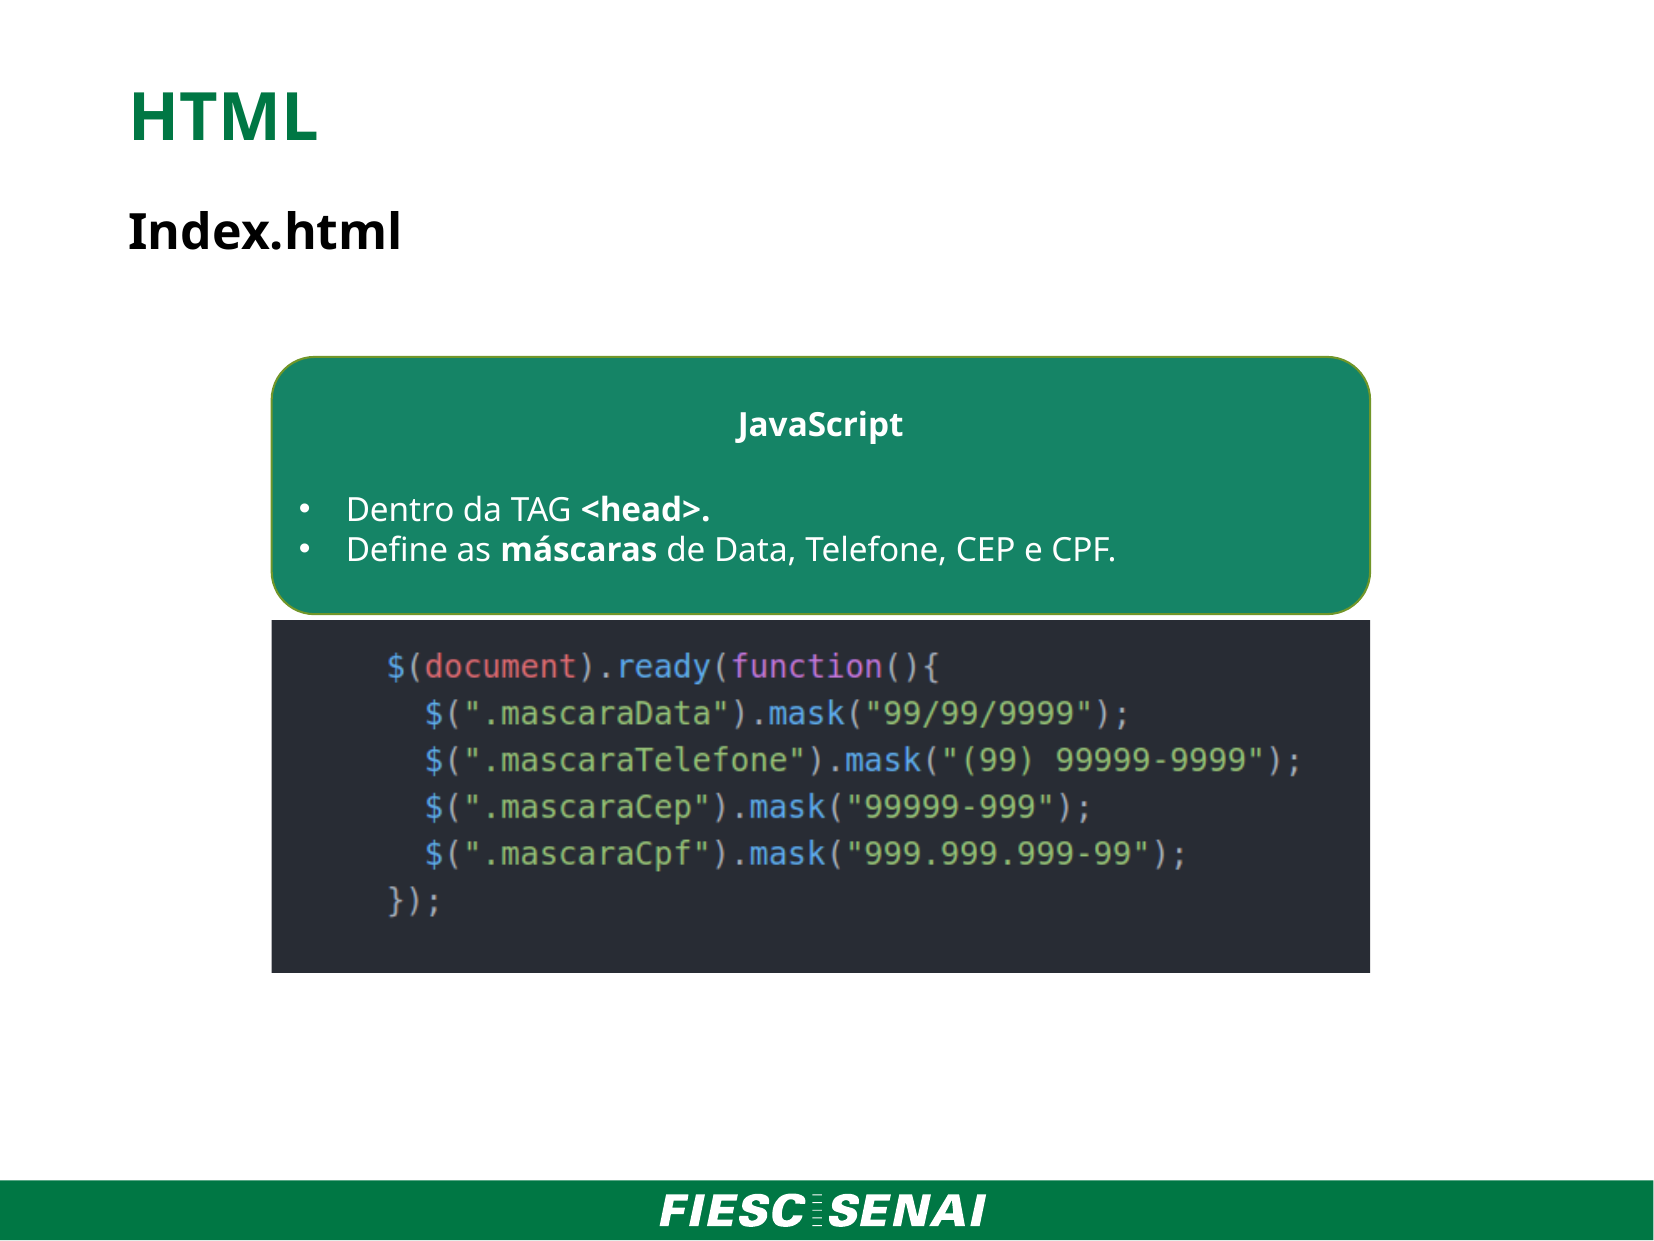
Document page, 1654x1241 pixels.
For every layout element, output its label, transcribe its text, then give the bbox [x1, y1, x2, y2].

list Index.html [113, 200, 1540, 1117]
text_box JavaScript Dentro da TAG <head>. Define as máscaras de Data, Telefone, CEP e CPF. [271, 356, 1371, 615]
title HTML [113, 39, 1540, 200]
picture [271, 620, 1371, 973]
